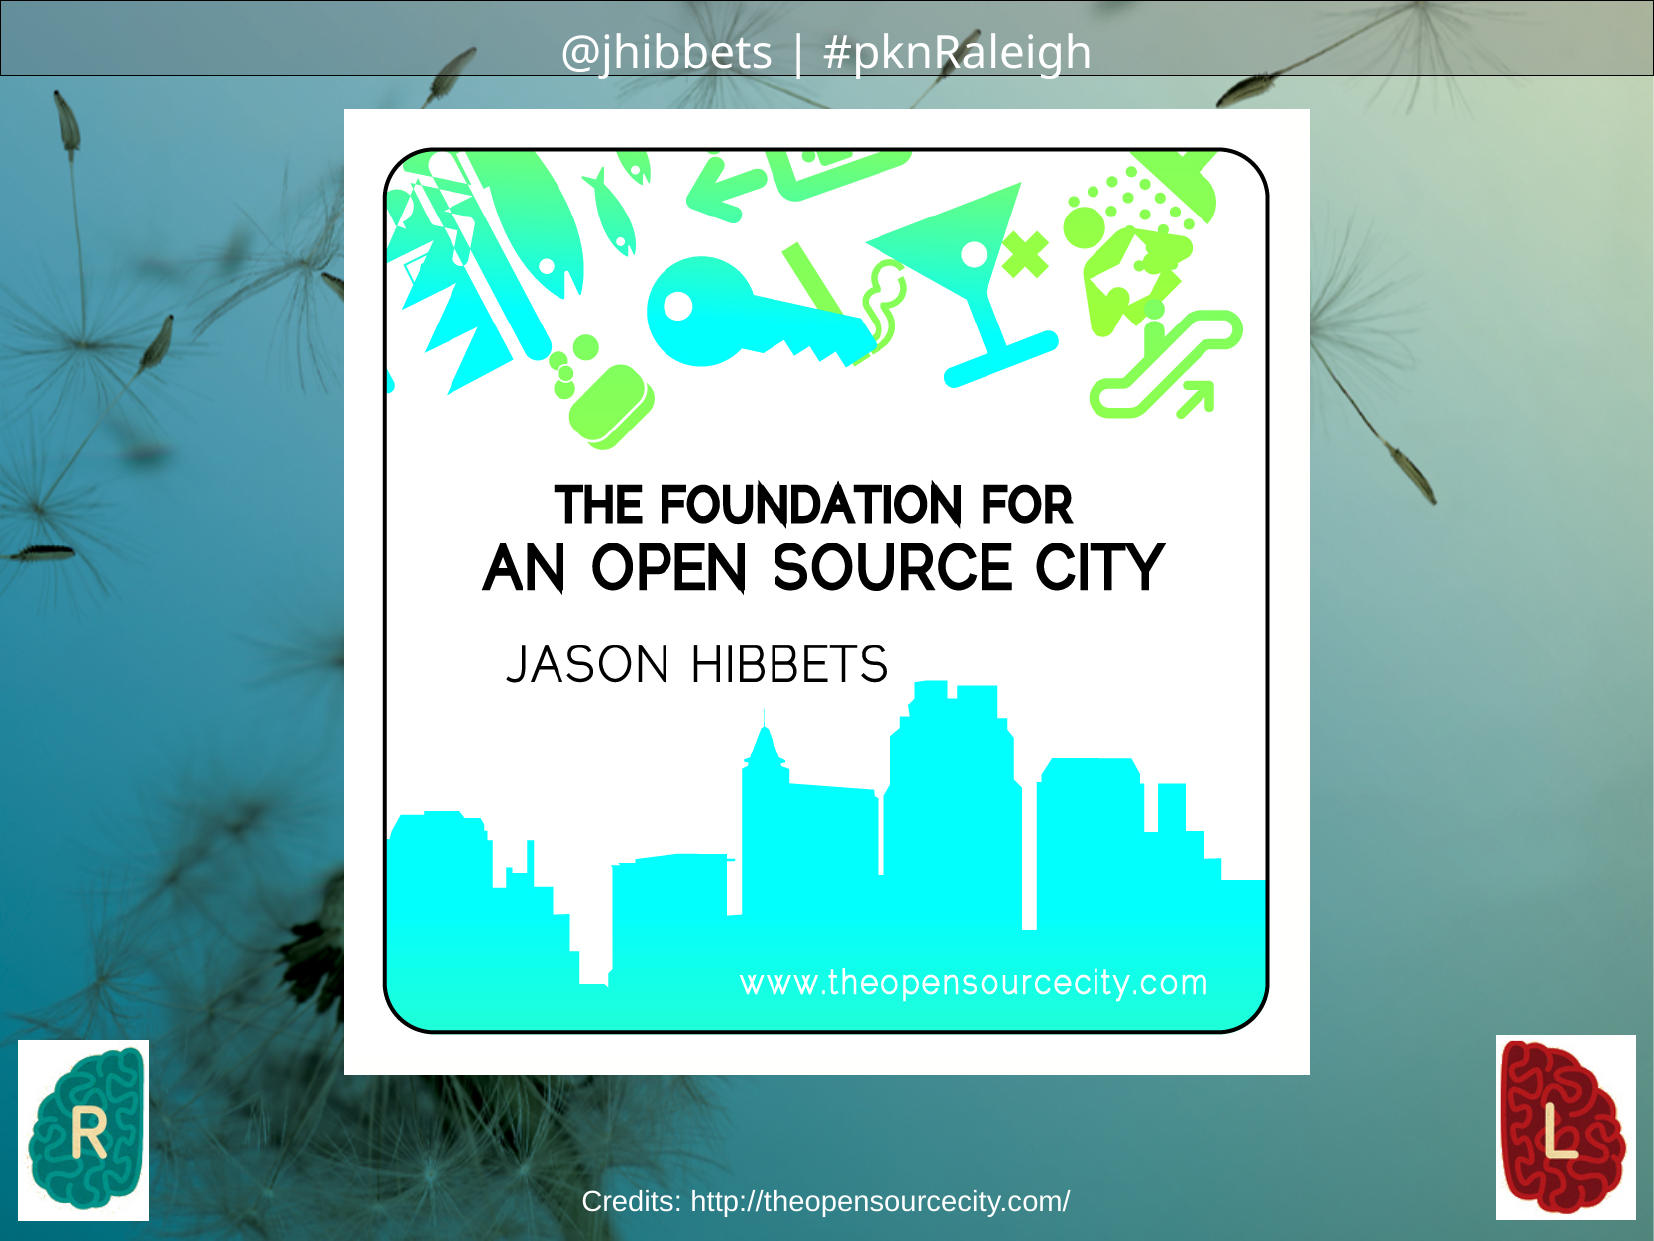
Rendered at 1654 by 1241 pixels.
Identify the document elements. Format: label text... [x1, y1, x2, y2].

picture [0, 76, 1654, 1241]
text_box Credits: http://theopensourcecity.com/ [566, 1177, 1087, 1225]
